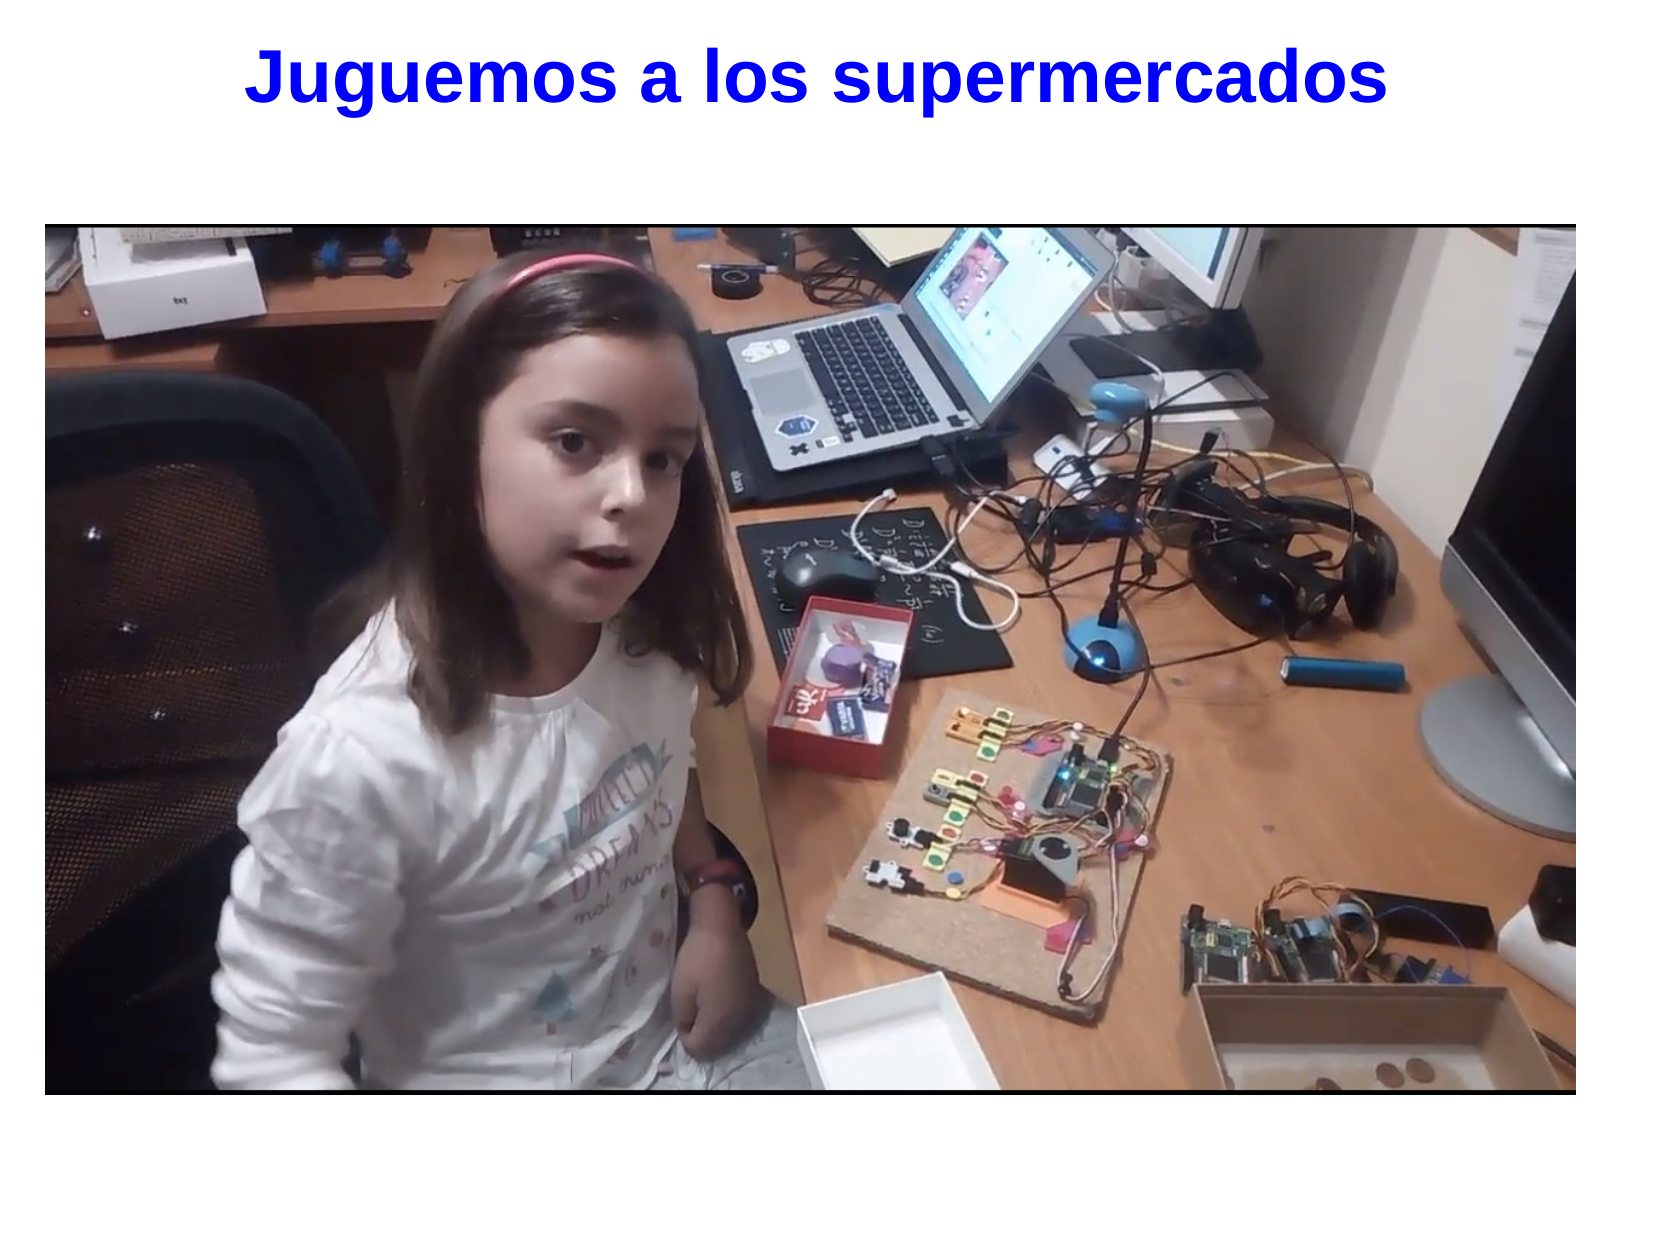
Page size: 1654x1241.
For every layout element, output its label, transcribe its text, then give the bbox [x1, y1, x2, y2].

picture [45, 224, 1576, 1096]
text_box Juguemos a los supermercados [90, 27, 1546, 164]
